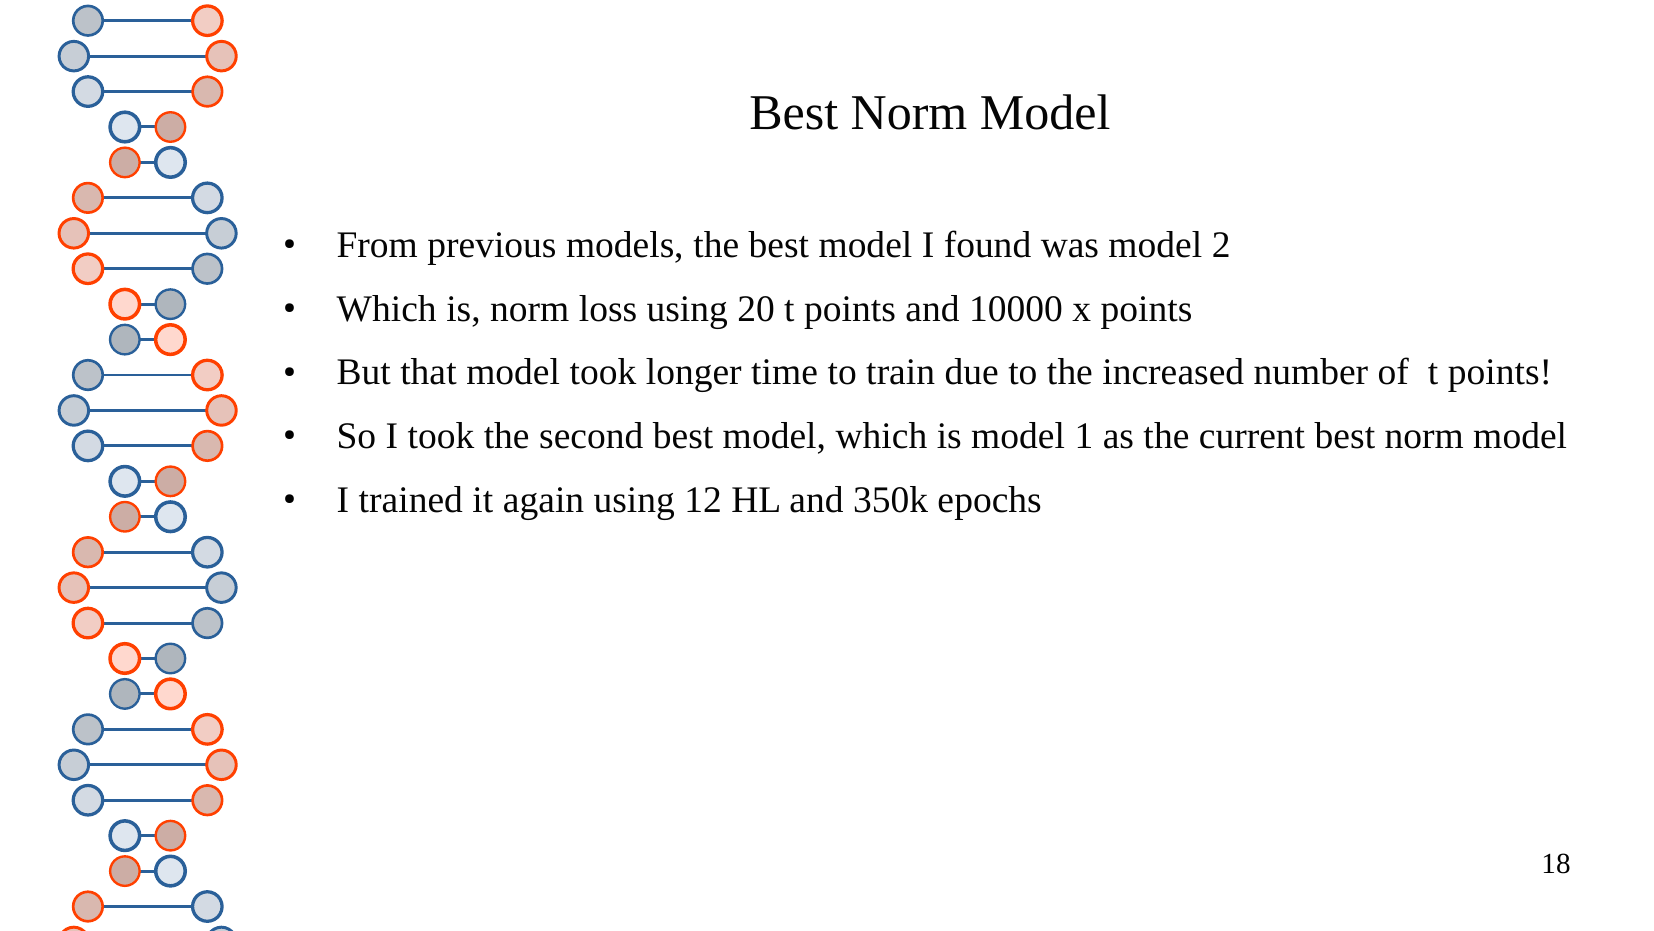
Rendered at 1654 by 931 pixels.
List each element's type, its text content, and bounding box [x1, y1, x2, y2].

list From previous models, the best model I found was model 2 Which is, norm loss using 20 t points and 10000 x points But that model took longer time to train due to the increased number of t points! So I took the second best model, which is model 1 as the current best norm model I trained it again using 12 HL and 350k epochs [265, 224, 1595, 764]
title Best Norm Model [265, 35, 1595, 189]
